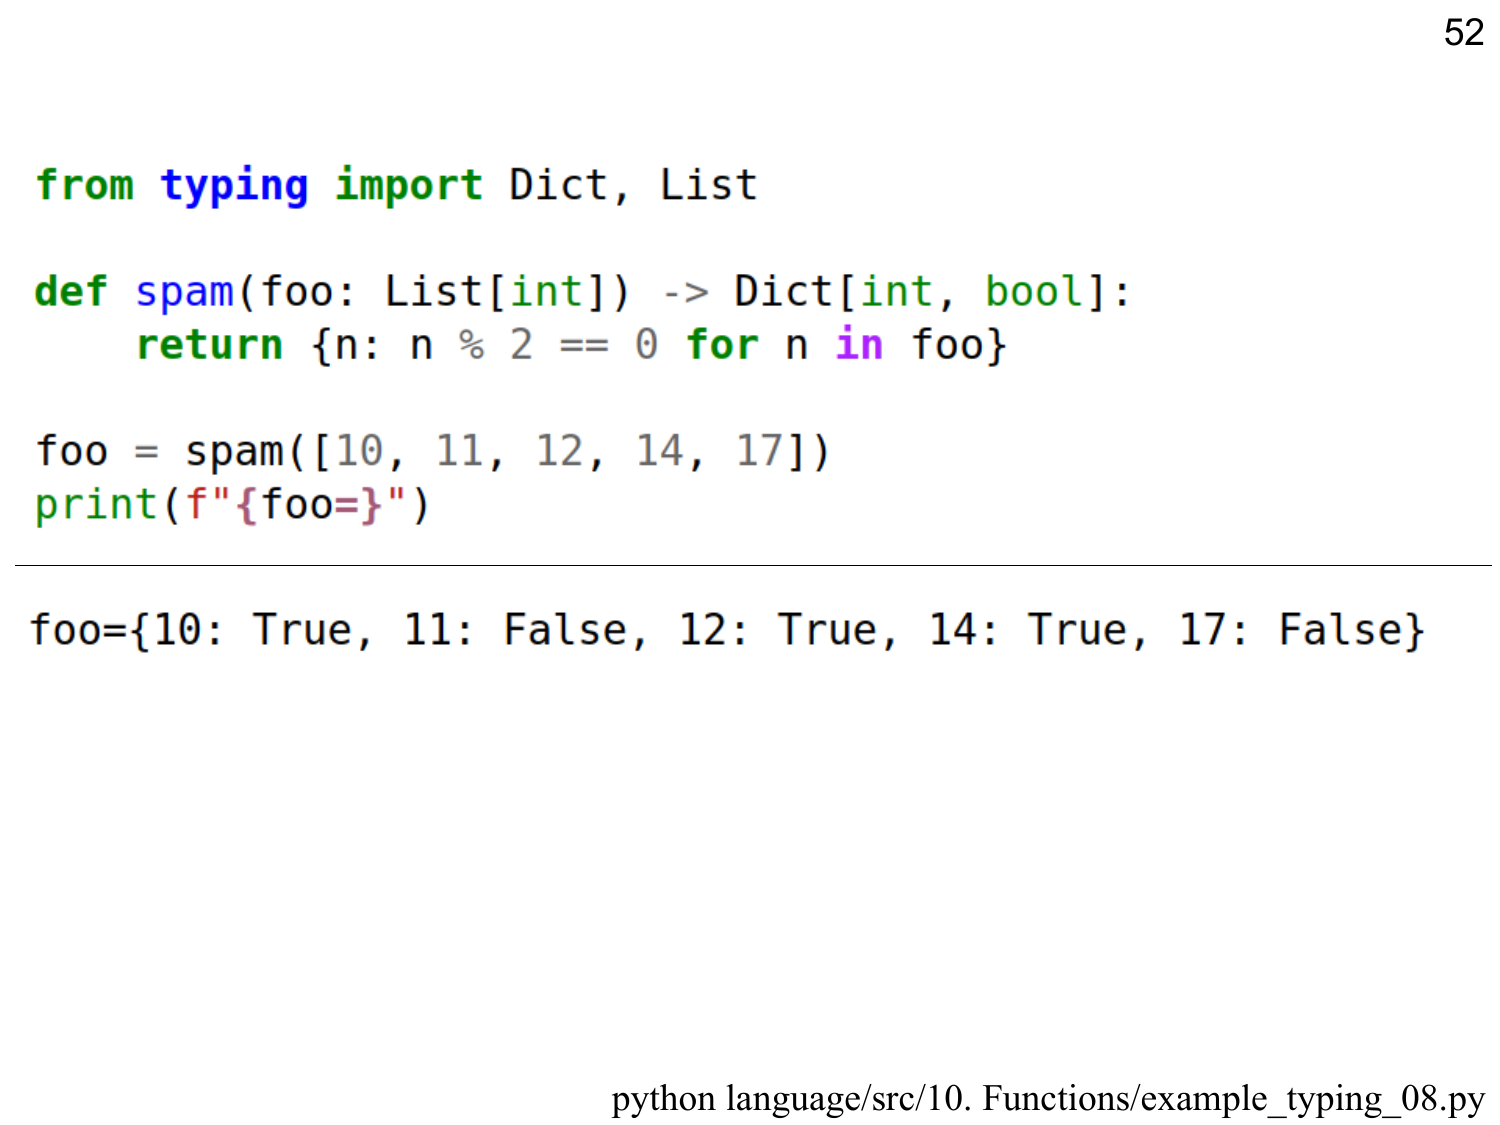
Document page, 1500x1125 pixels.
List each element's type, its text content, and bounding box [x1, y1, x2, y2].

picture [22, 151, 1143, 539]
picture [20, 597, 1436, 667]
text_box python language/src/10. Functions/example_typing_08.py [611, 1065, 1500, 1125]
